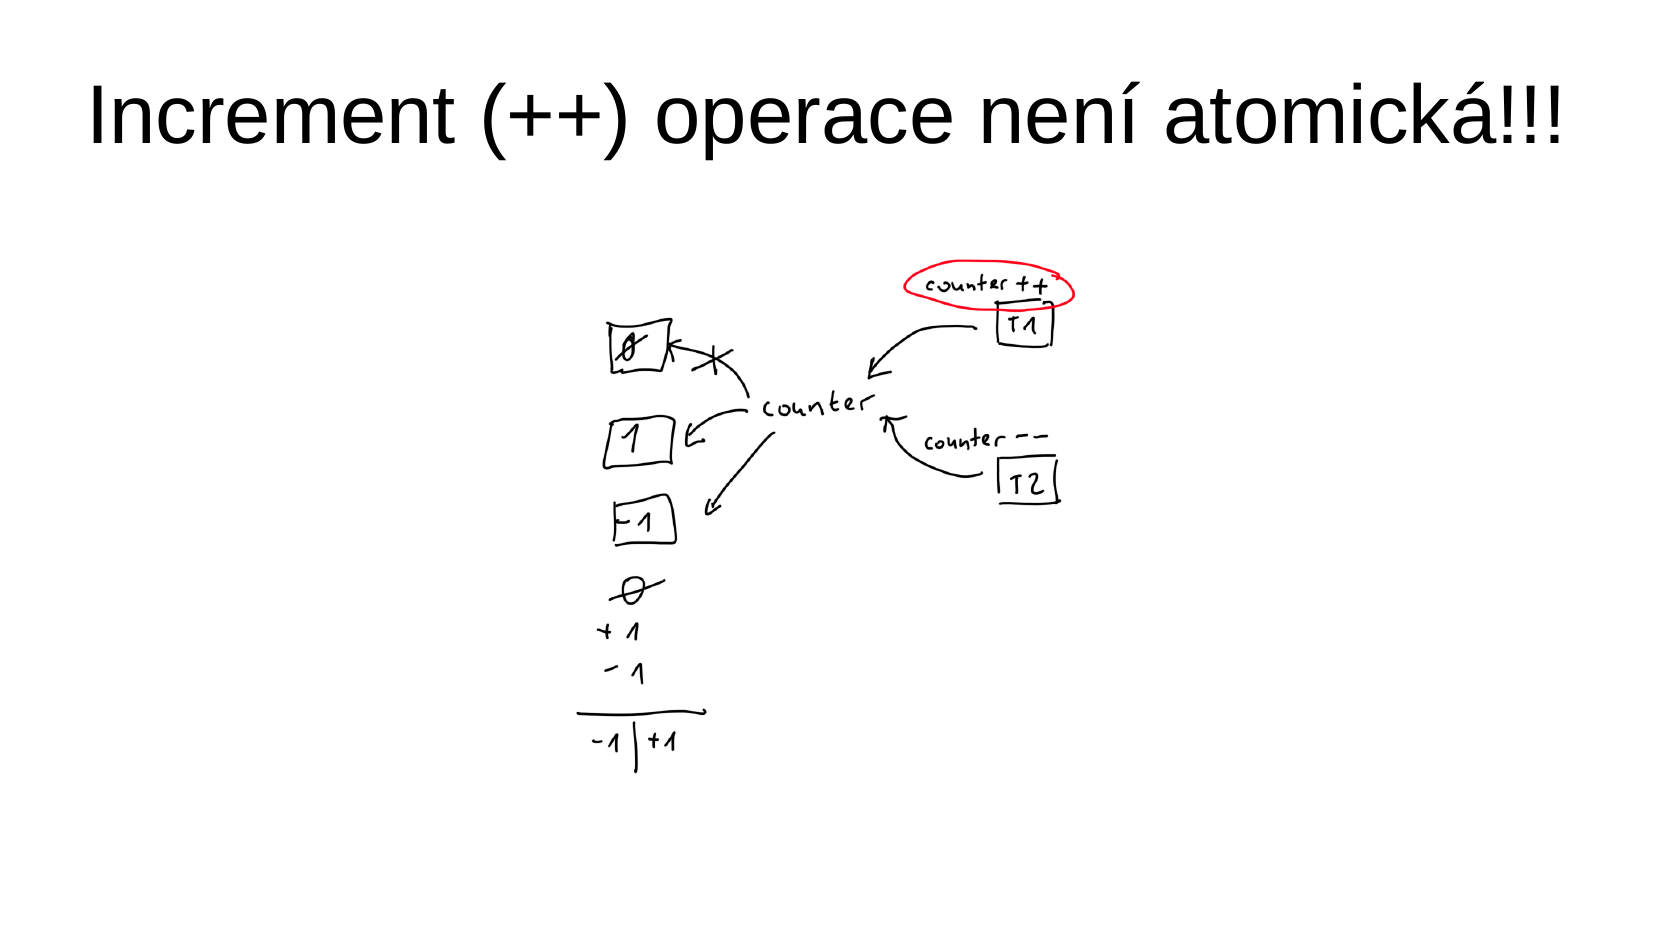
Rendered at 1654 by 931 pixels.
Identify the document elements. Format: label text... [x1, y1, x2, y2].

picture [377, 217, 1515, 901]
title Increment (++) operace není atomická!!! [82, 37, 1571, 193]
